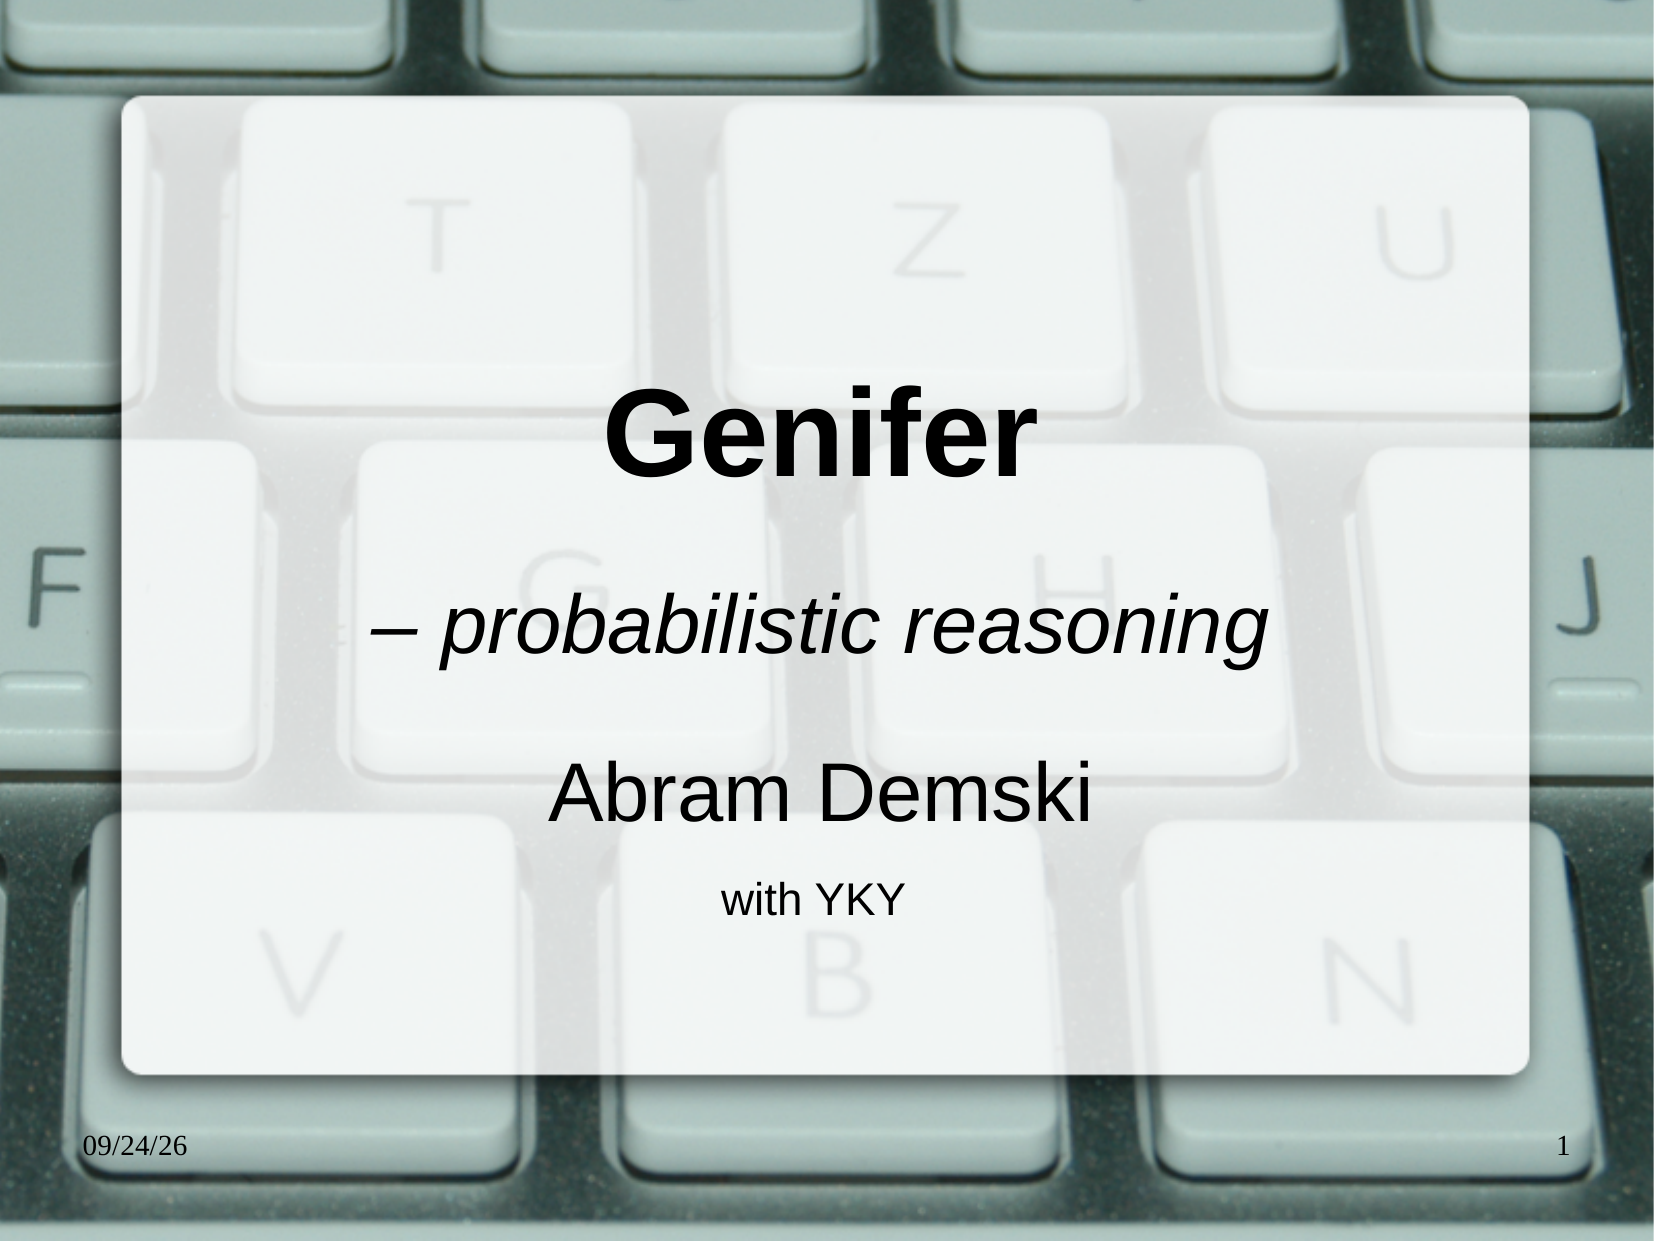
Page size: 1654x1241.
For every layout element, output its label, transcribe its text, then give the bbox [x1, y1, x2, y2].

picture [0, 0, 1654, 1241]
subtitle Genifer – probabilistic reasoning Abram Demski [135, 213, 1506, 989]
text_box with YKY [706, 866, 933, 932]
